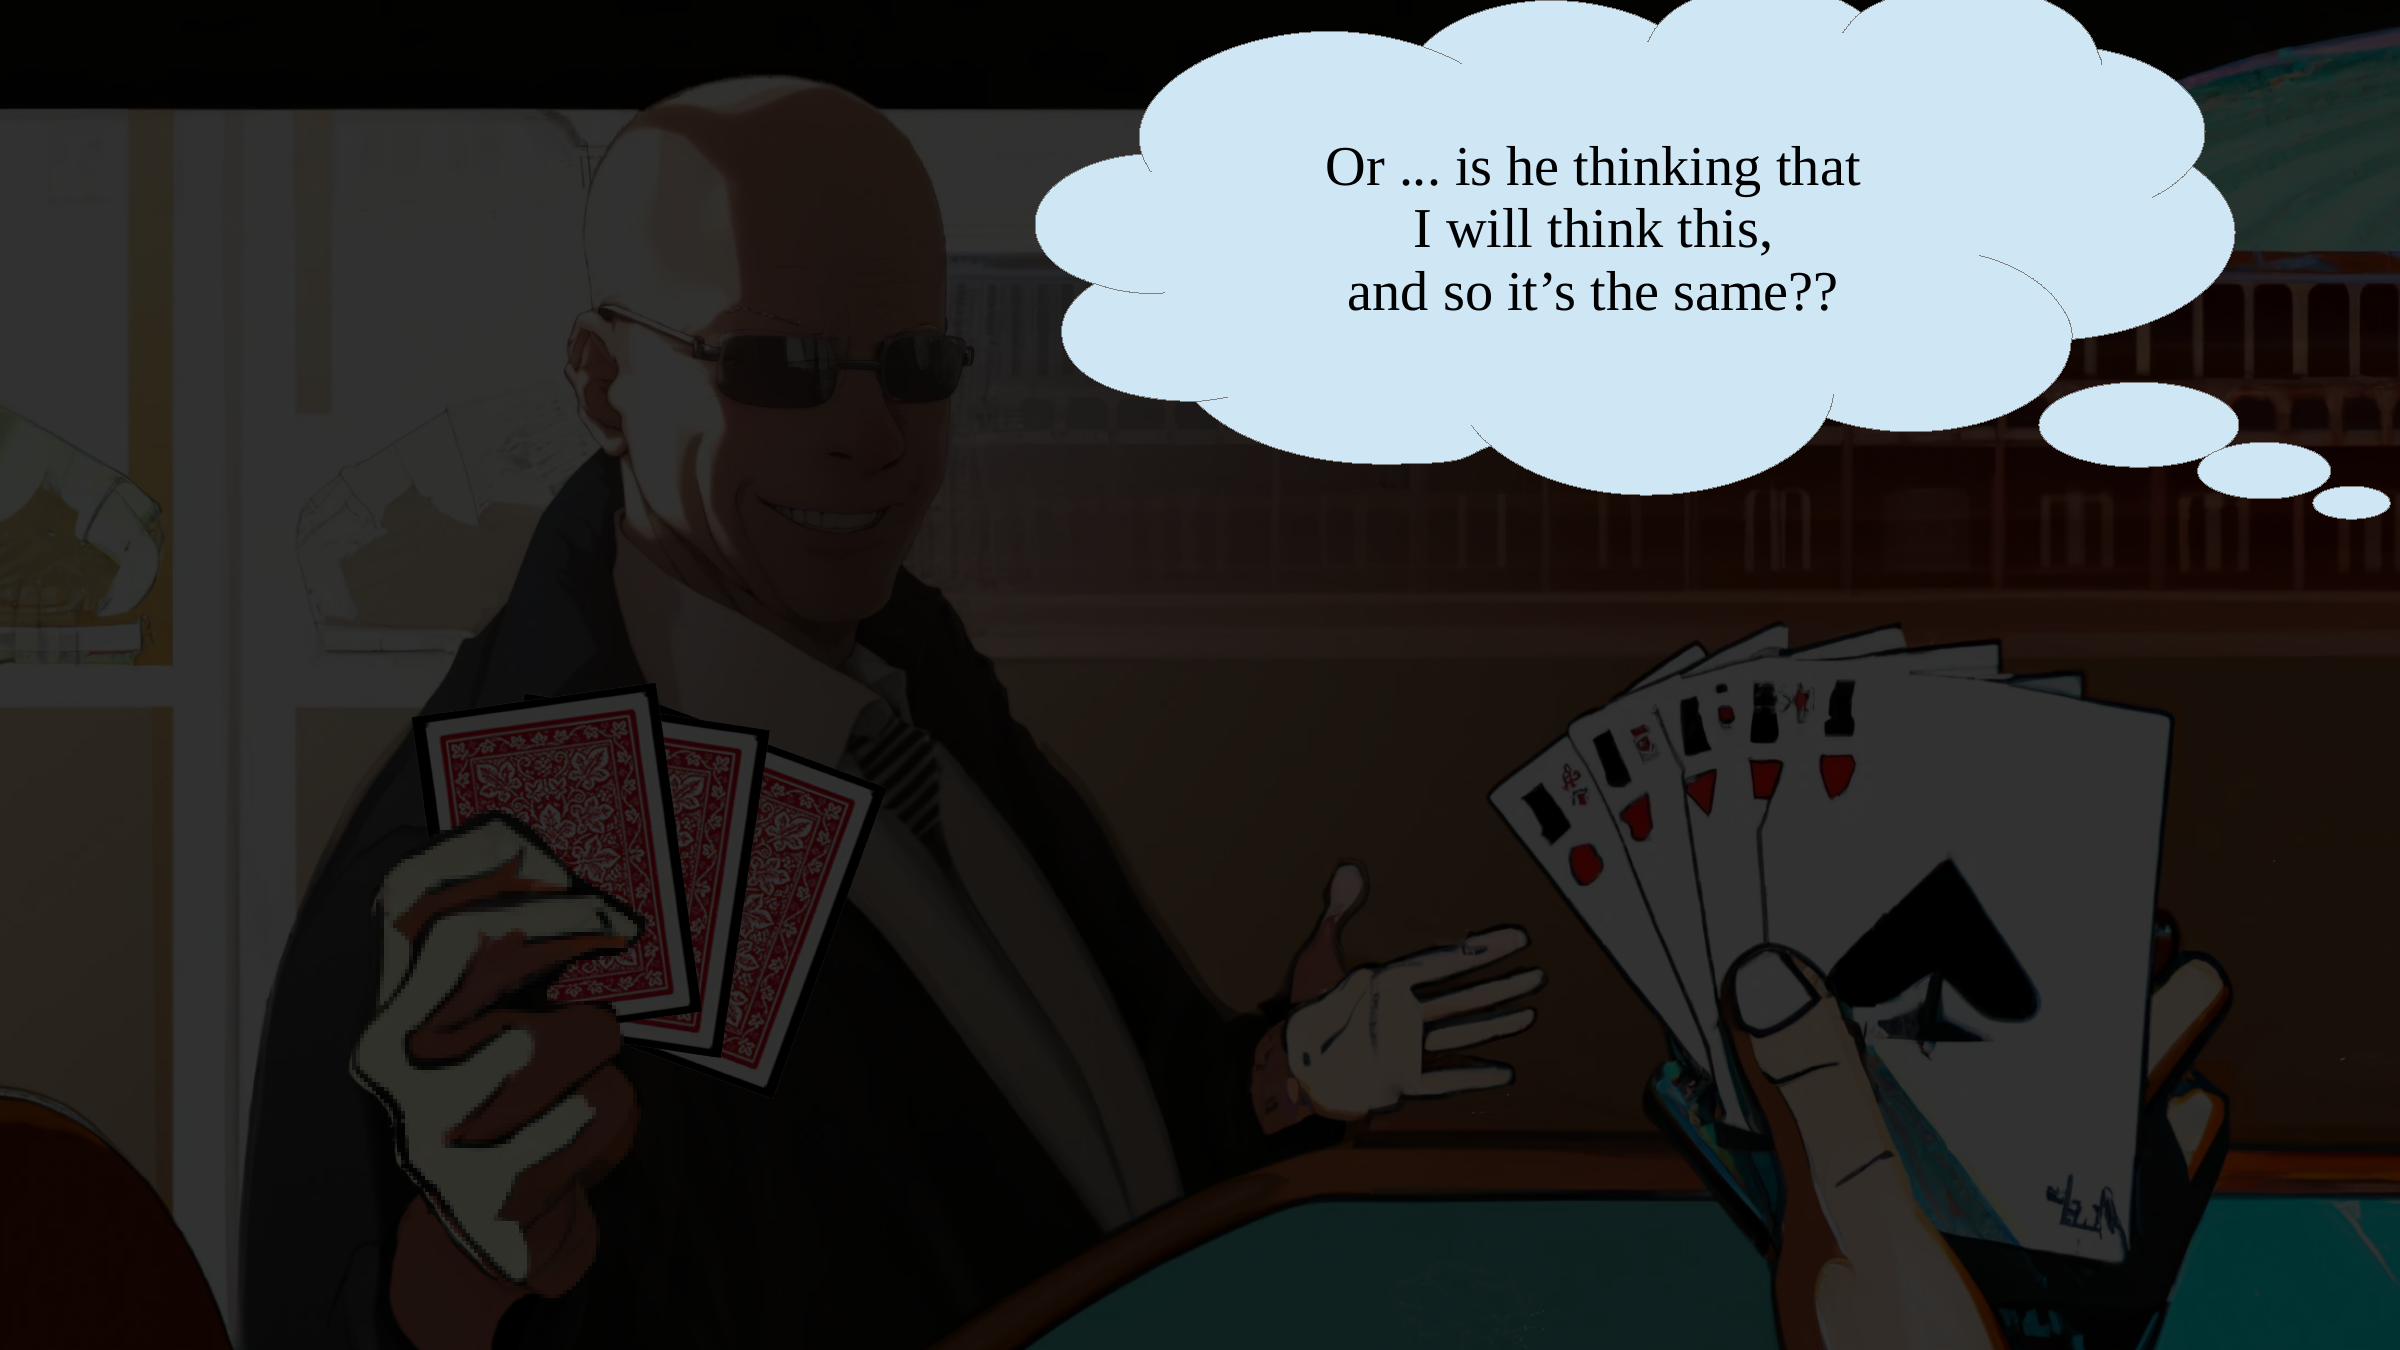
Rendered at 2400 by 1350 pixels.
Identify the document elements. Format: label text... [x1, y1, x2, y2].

text_box Or ... is he thinking that I will think this, and so it’s the same?? [2038, 382, 2331, 499]
text_box Or ... is he thinking that I will think this, and so it’s the same?? [2312, 486, 2391, 520]
text_box [1568, 0, 1689, 24]
text_box Or ... is he thinking that I will think this, and so it’s the same?? [1035, 0, 2236, 496]
text_box [0, 0, 2400, 1350]
text_box [1843, 0, 1882, 11]
